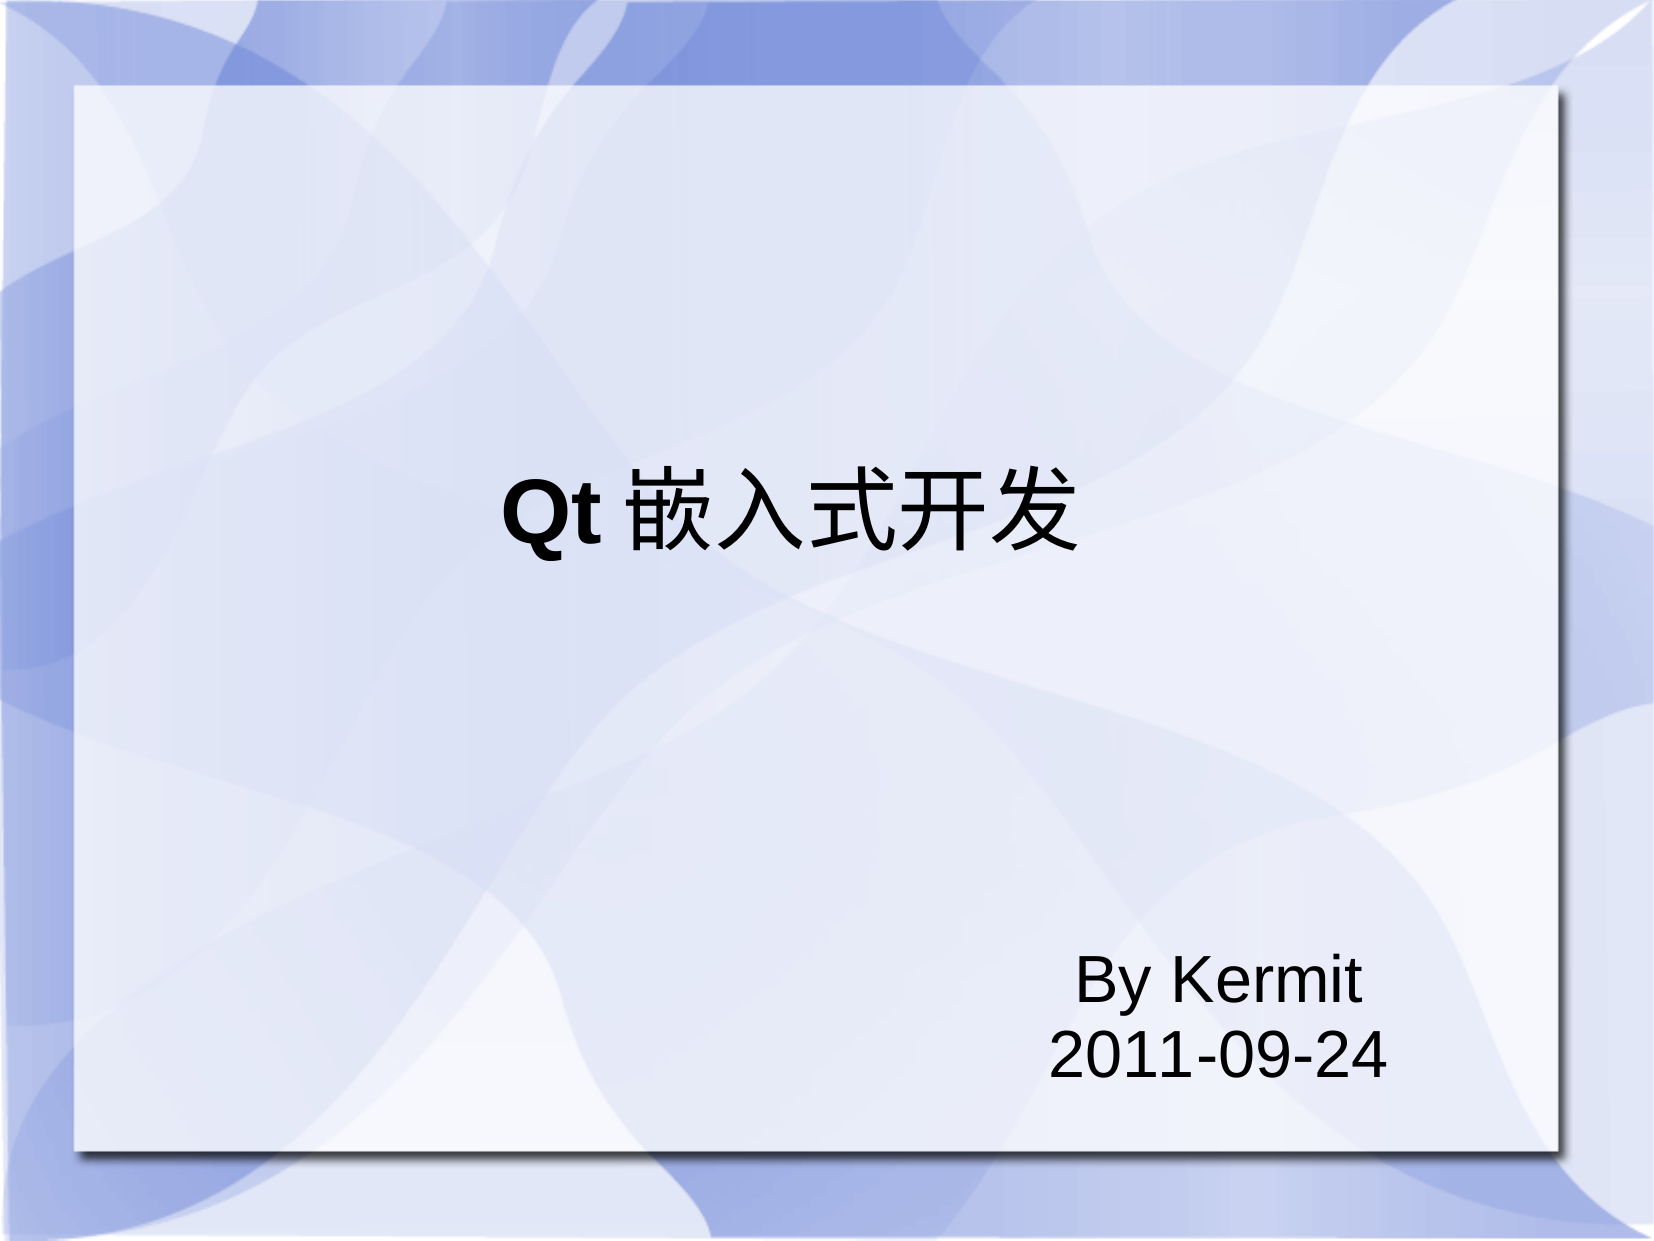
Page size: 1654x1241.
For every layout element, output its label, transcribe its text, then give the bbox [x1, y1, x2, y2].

picture [0, 0, 1654, 1241]
title Qt嵌入式开发 [75, 407, 1528, 601]
subtitle By Kermit 2011-09-24 [937, 865, 1501, 1093]
